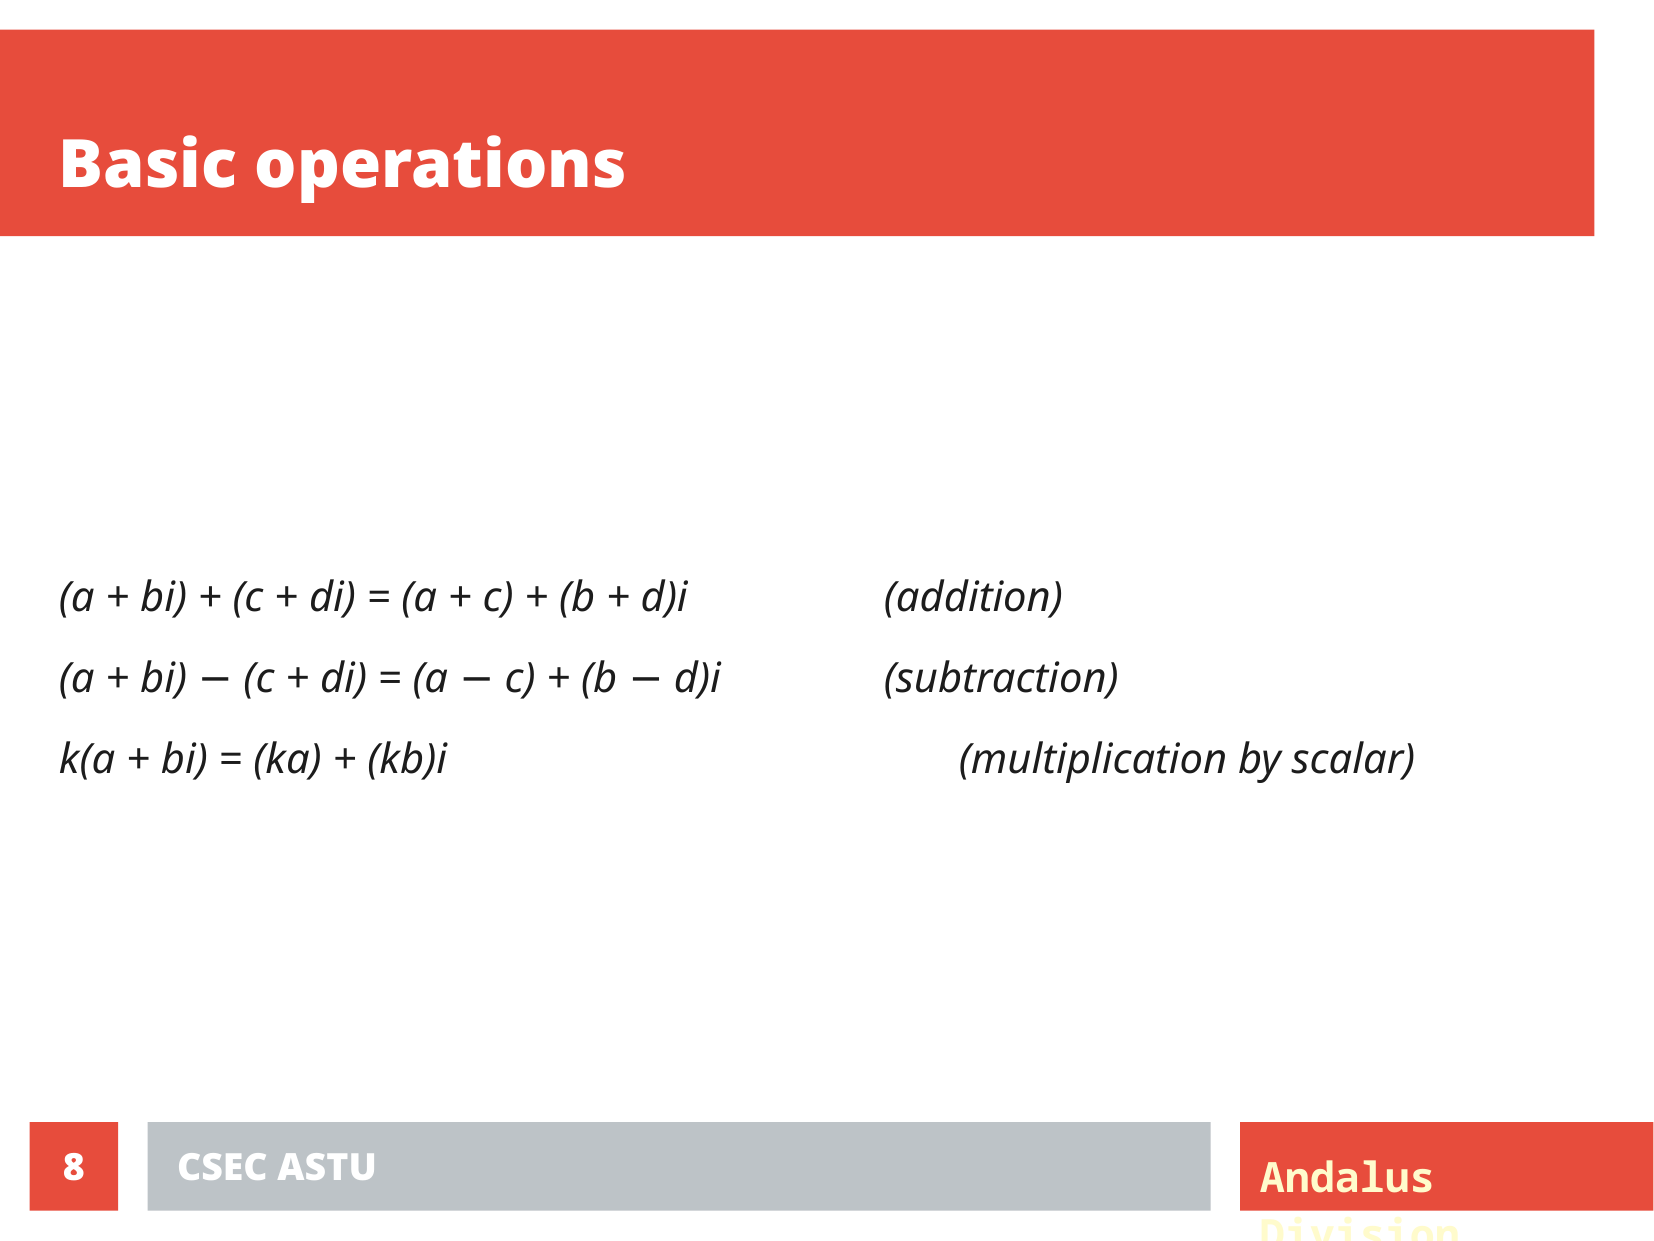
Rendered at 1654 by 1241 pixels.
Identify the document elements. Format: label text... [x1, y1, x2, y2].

list (a + bi) + (c + di) = (a + c) + (b + d)i (addition) (a + bi) − (c + di) = (a − c) + (b − d)i (subtraction) k(a + bi) = (ka) + (kb)i (multiplication by scalar) [59, 324, 1565, 1093]
title Basic operations [59, 59, 1595, 207]
text_box Andalus Division [1245, 1140, 1636, 1197]
